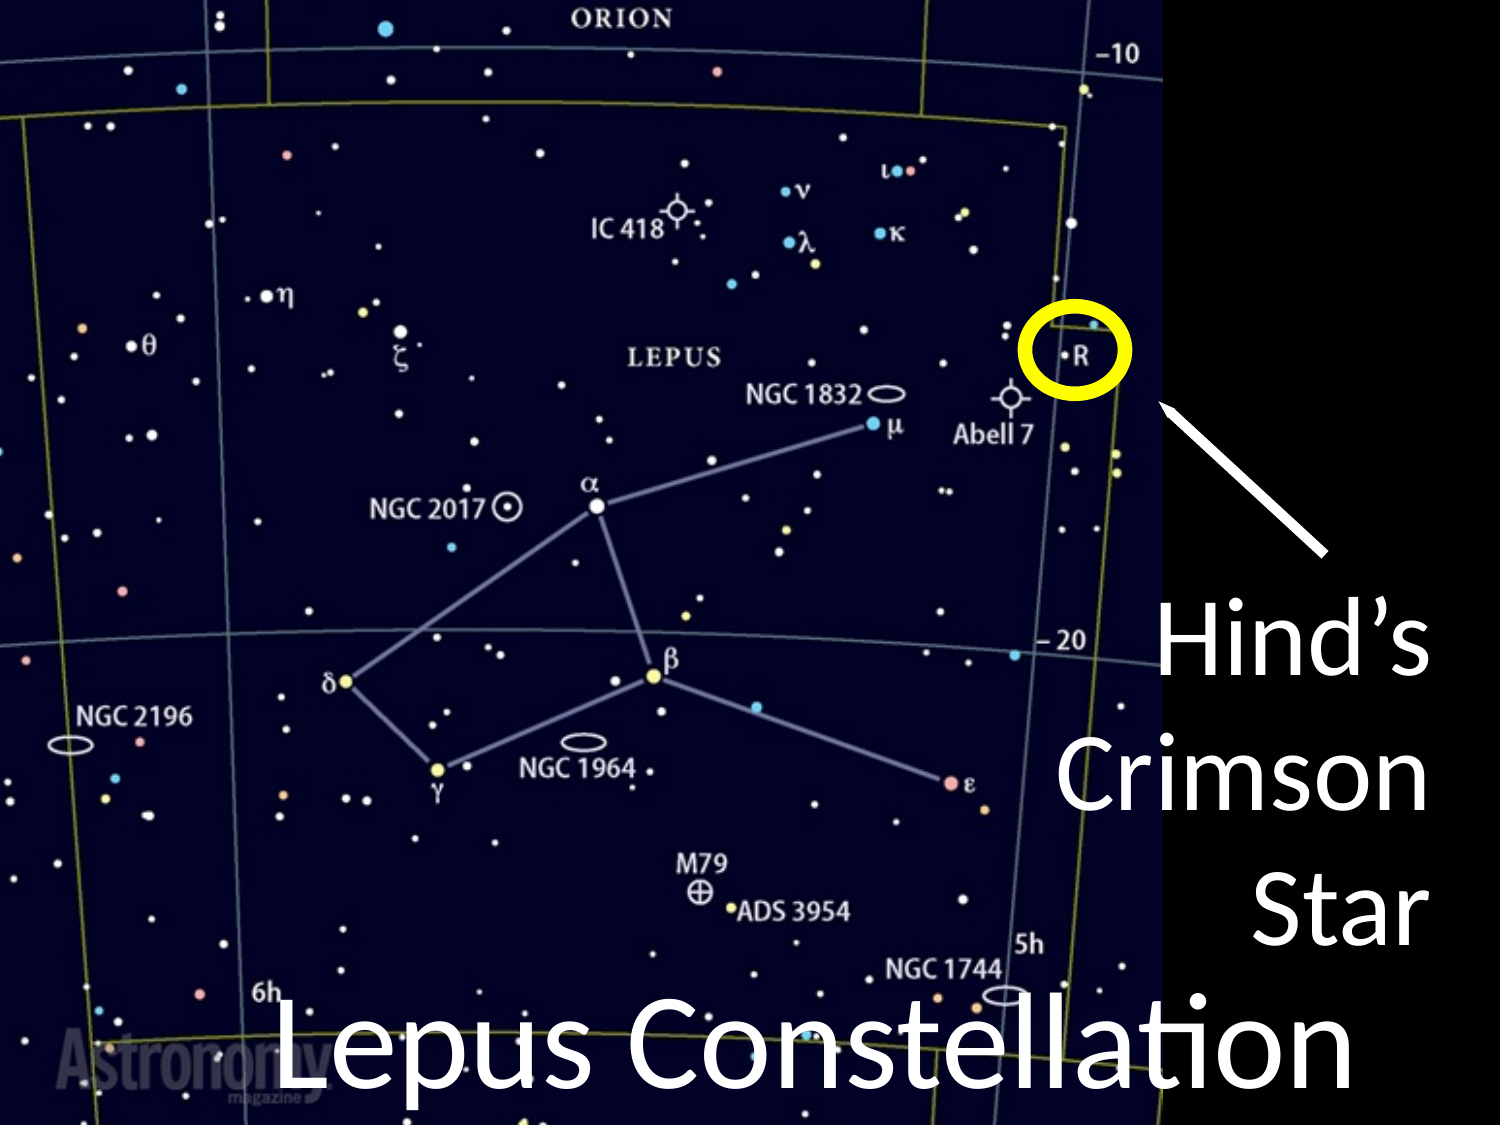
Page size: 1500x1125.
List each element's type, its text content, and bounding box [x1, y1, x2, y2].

text_box Hind’s Crimson Star [1040, 554, 1500, 980]
picture [0, 0, 1163, 1125]
text_box Lepus Constellation [174, 943, 1456, 1125]
